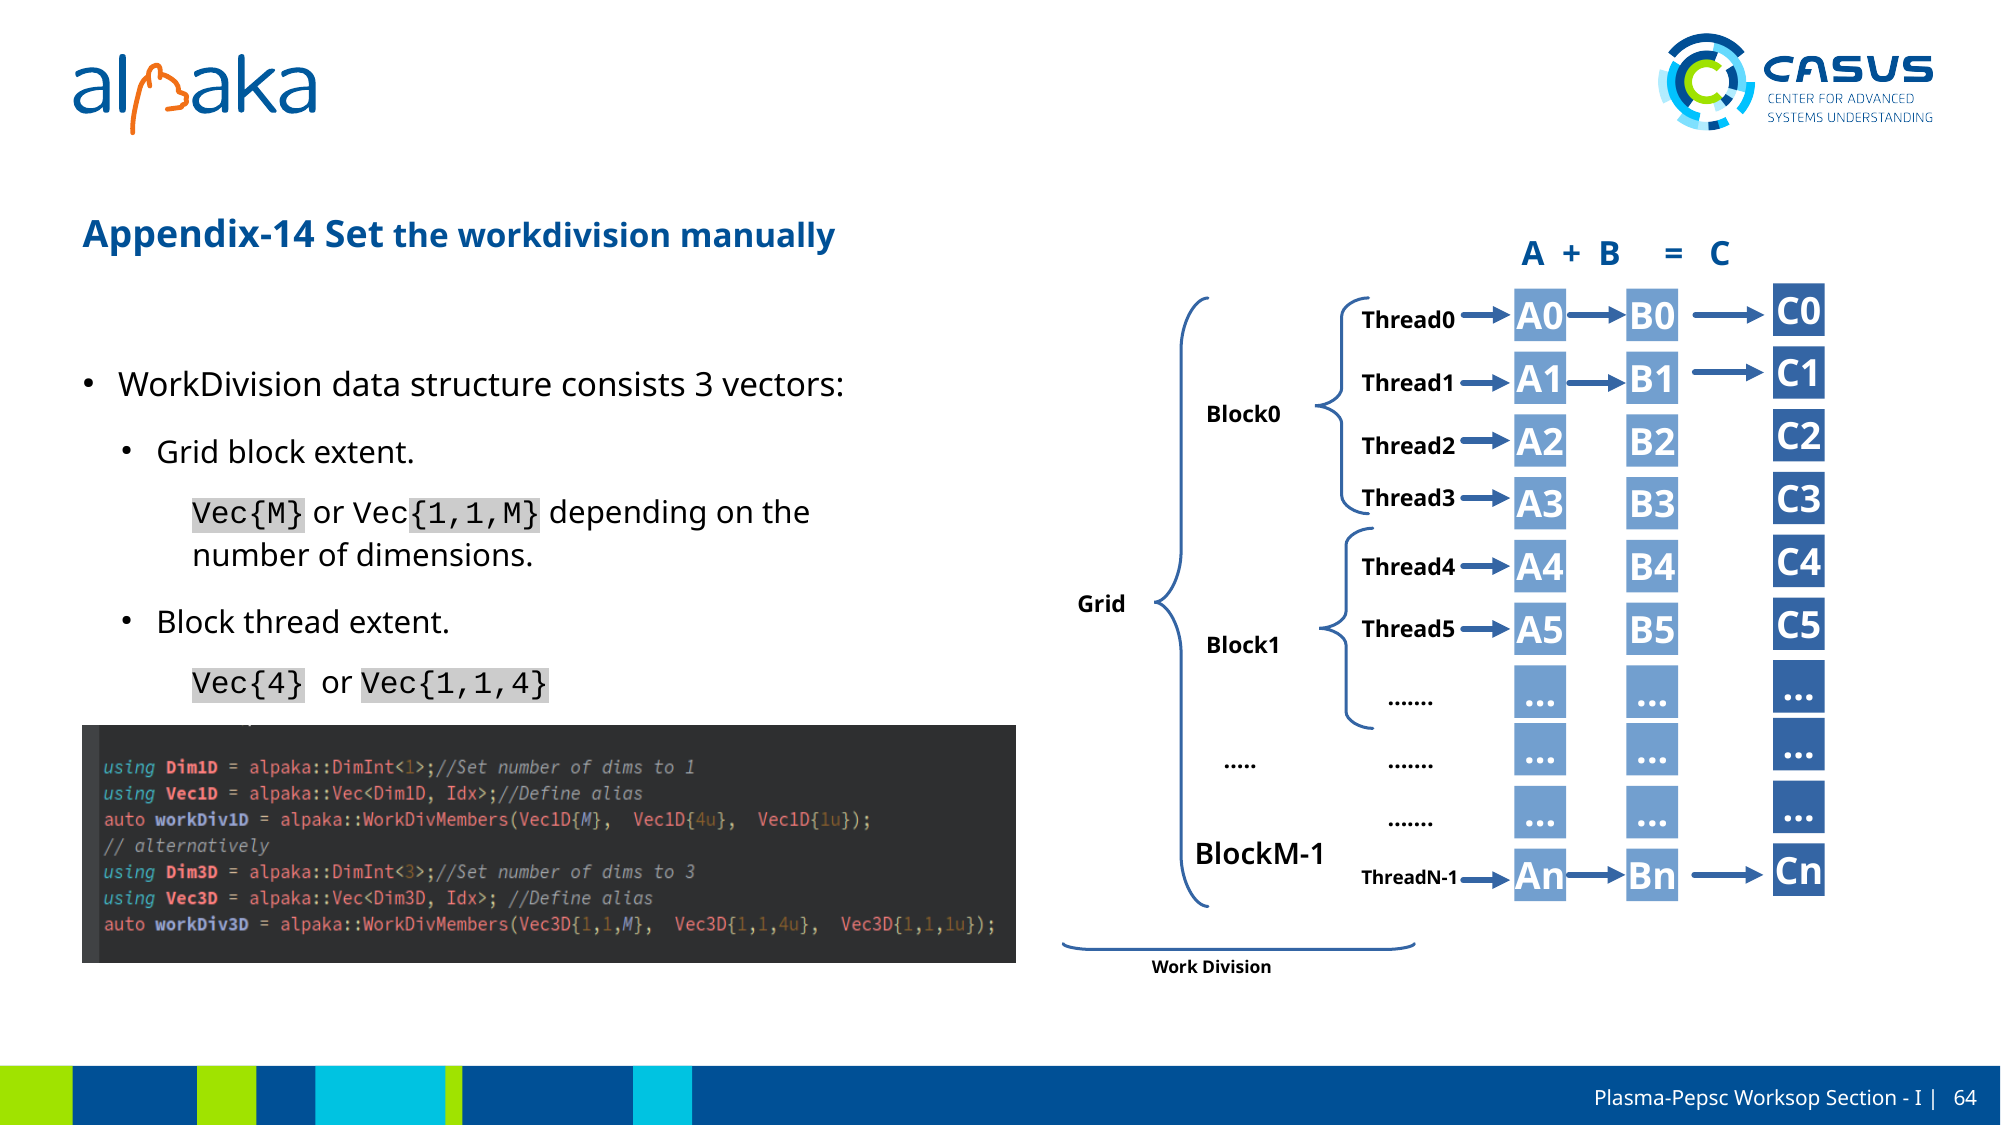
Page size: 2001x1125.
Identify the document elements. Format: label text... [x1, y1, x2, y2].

list Thread2 [1359, 430, 1463, 462]
text_box ... [1773, 717, 1825, 771]
text_box B1 [1626, 351, 1679, 404]
list Appendix-14 Set the workdivision manually WorkDivision data structure consists 3 vectors: Grid block extent. Vec{M} or Vec{1,1,M} depending on the number of dimensions. Block thread extent. Vec{4} or Vec{1,1,4} Elements per thread Setting work-div manually [82, 153, 920, 725]
text_box C1 [1773, 346, 1825, 399]
list BlockM-1 [1192, 833, 1335, 875]
text_box A1 [1514, 351, 1567, 404]
list Thread1 [1359, 367, 1463, 399]
list ….. [1221, 744, 1325, 776]
text_box ... [1626, 785, 1679, 839]
text_box An [1514, 848, 1567, 902]
text_box A0 [1514, 288, 1567, 342]
text_box A2 [1514, 414, 1567, 467]
list Block1 [1203, 628, 1308, 661]
list ……. [1385, 681, 1489, 713]
text_box C3 [1773, 471, 1825, 525]
list Thread4 [1359, 550, 1463, 582]
text_box ... [1626, 665, 1679, 718]
picture [82, 725, 1016, 963]
list Grid [1075, 588, 1179, 620]
list ……. [1385, 744, 1489, 776]
text_box ... [1626, 723, 1679, 776]
list ThreadN-1 [1359, 864, 1463, 896]
text_box A5 [1514, 602, 1567, 655]
text_box C5 [1773, 597, 1825, 650]
text_box B5 [1626, 602, 1679, 655]
text_box ... [1514, 723, 1567, 776]
list Work Division [1149, 955, 1312, 980]
text_box B4 [1626, 539, 1679, 593]
text_box C2 [1773, 409, 1825, 462]
text_box Bn [1626, 848, 1679, 902]
list Thread3 [1359, 482, 1463, 514]
text_box ... [1514, 665, 1567, 718]
text_box B0 [1626, 293, 1679, 342]
text_box C4 [1773, 534, 1825, 588]
list Thread5 [1359, 613, 1463, 645]
text_box A3 [1514, 477, 1567, 530]
text_box ... [1773, 660, 1825, 713]
text_box A4 [1514, 539, 1567, 593]
text_box Cn [1773, 843, 1825, 896]
title A + B = C [1521, 212, 1825, 293]
text_box B3 [1626, 477, 1679, 530]
list Block0 [1203, 398, 1308, 431]
text_box An [1524, 868, 1530, 878]
text_box ... [1773, 780, 1825, 834]
text_box B2 [1626, 414, 1679, 467]
picture [72, 53, 317, 136]
list ……. [1385, 801, 1489, 834]
picture [1658, 33, 1933, 131]
list Thread0 [1359, 304, 1463, 336]
text_box C0 [1773, 283, 1825, 336]
text_box ... [1514, 785, 1567, 839]
